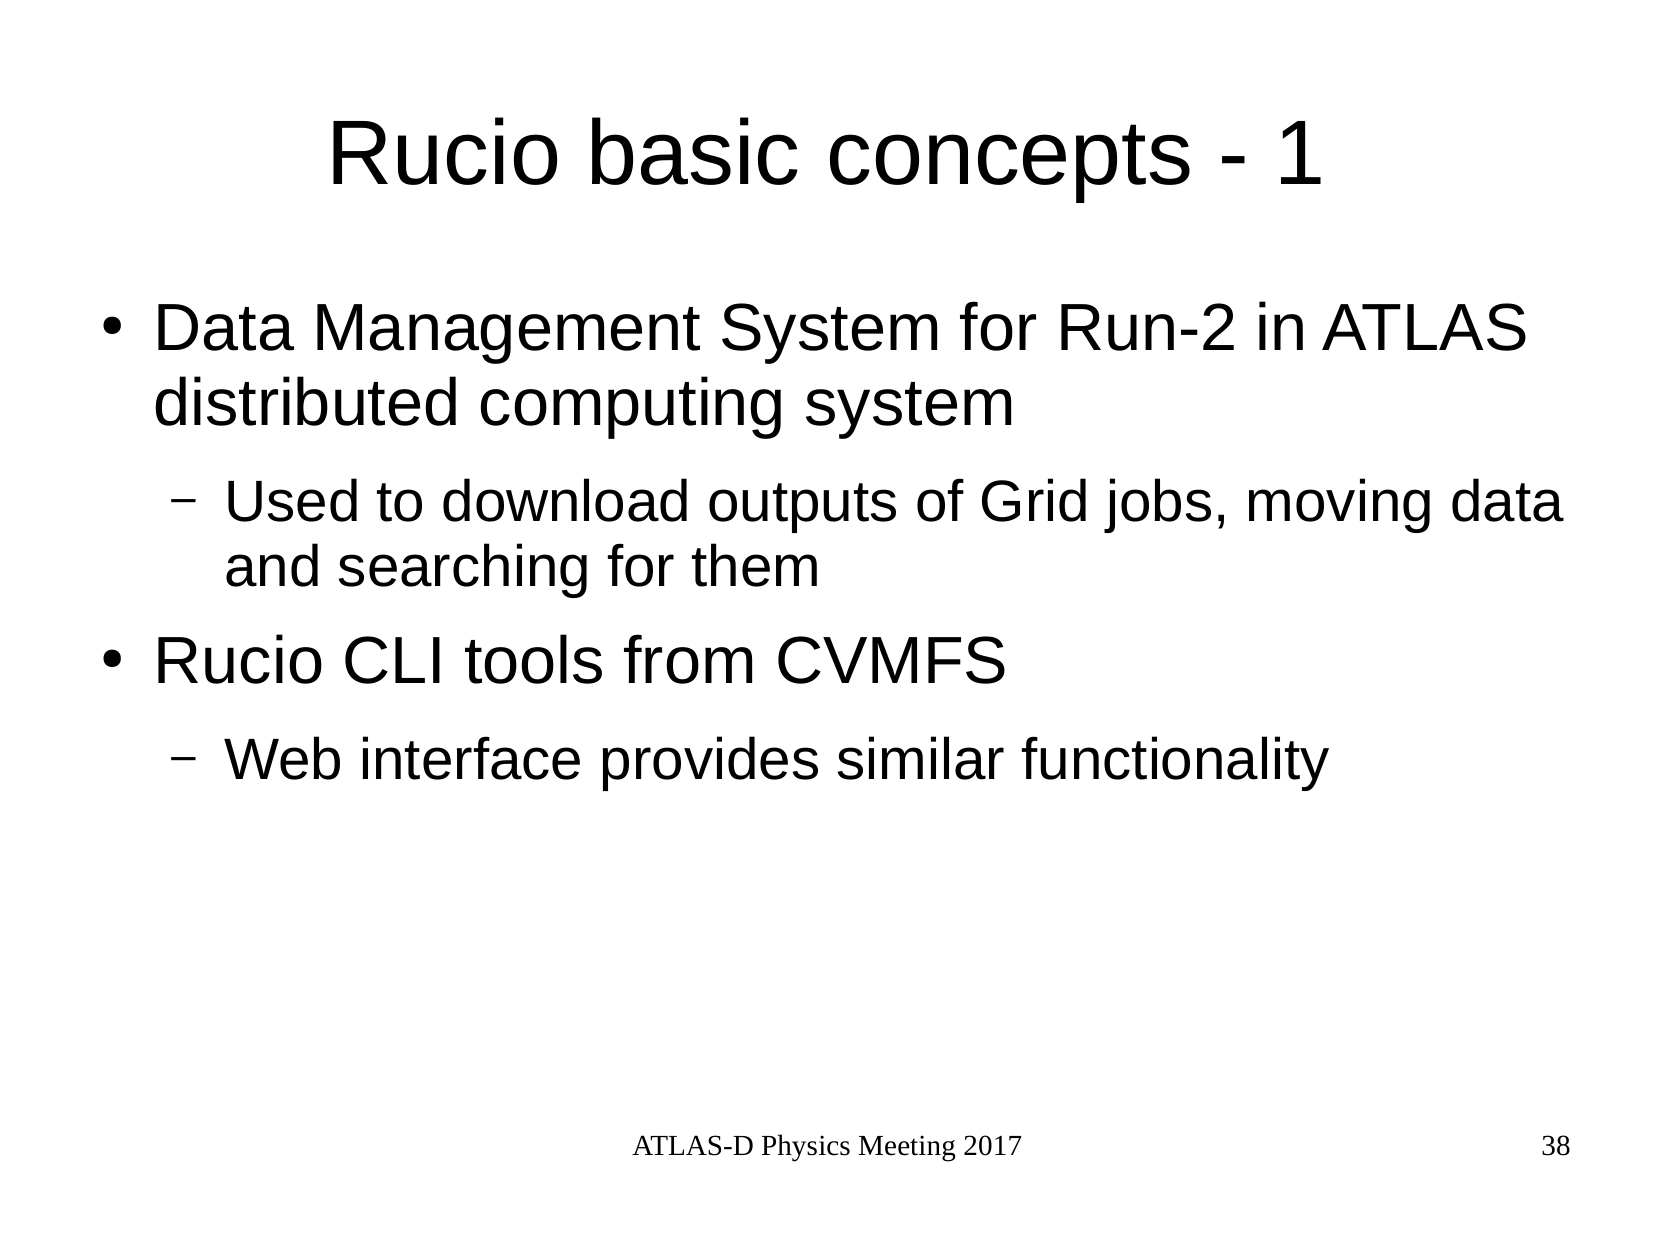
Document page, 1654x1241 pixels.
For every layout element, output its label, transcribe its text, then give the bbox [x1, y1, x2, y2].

title Rucio basic concepts - 1 [82, 49, 1571, 257]
list Data Management System for Run-2 in ATLAS distributed computing system Used to download outputs of Grid jobs, moving data and searching for them Rucio CLI tools from CVMFS Web interface provides similar functionality [82, 290, 1571, 1010]
